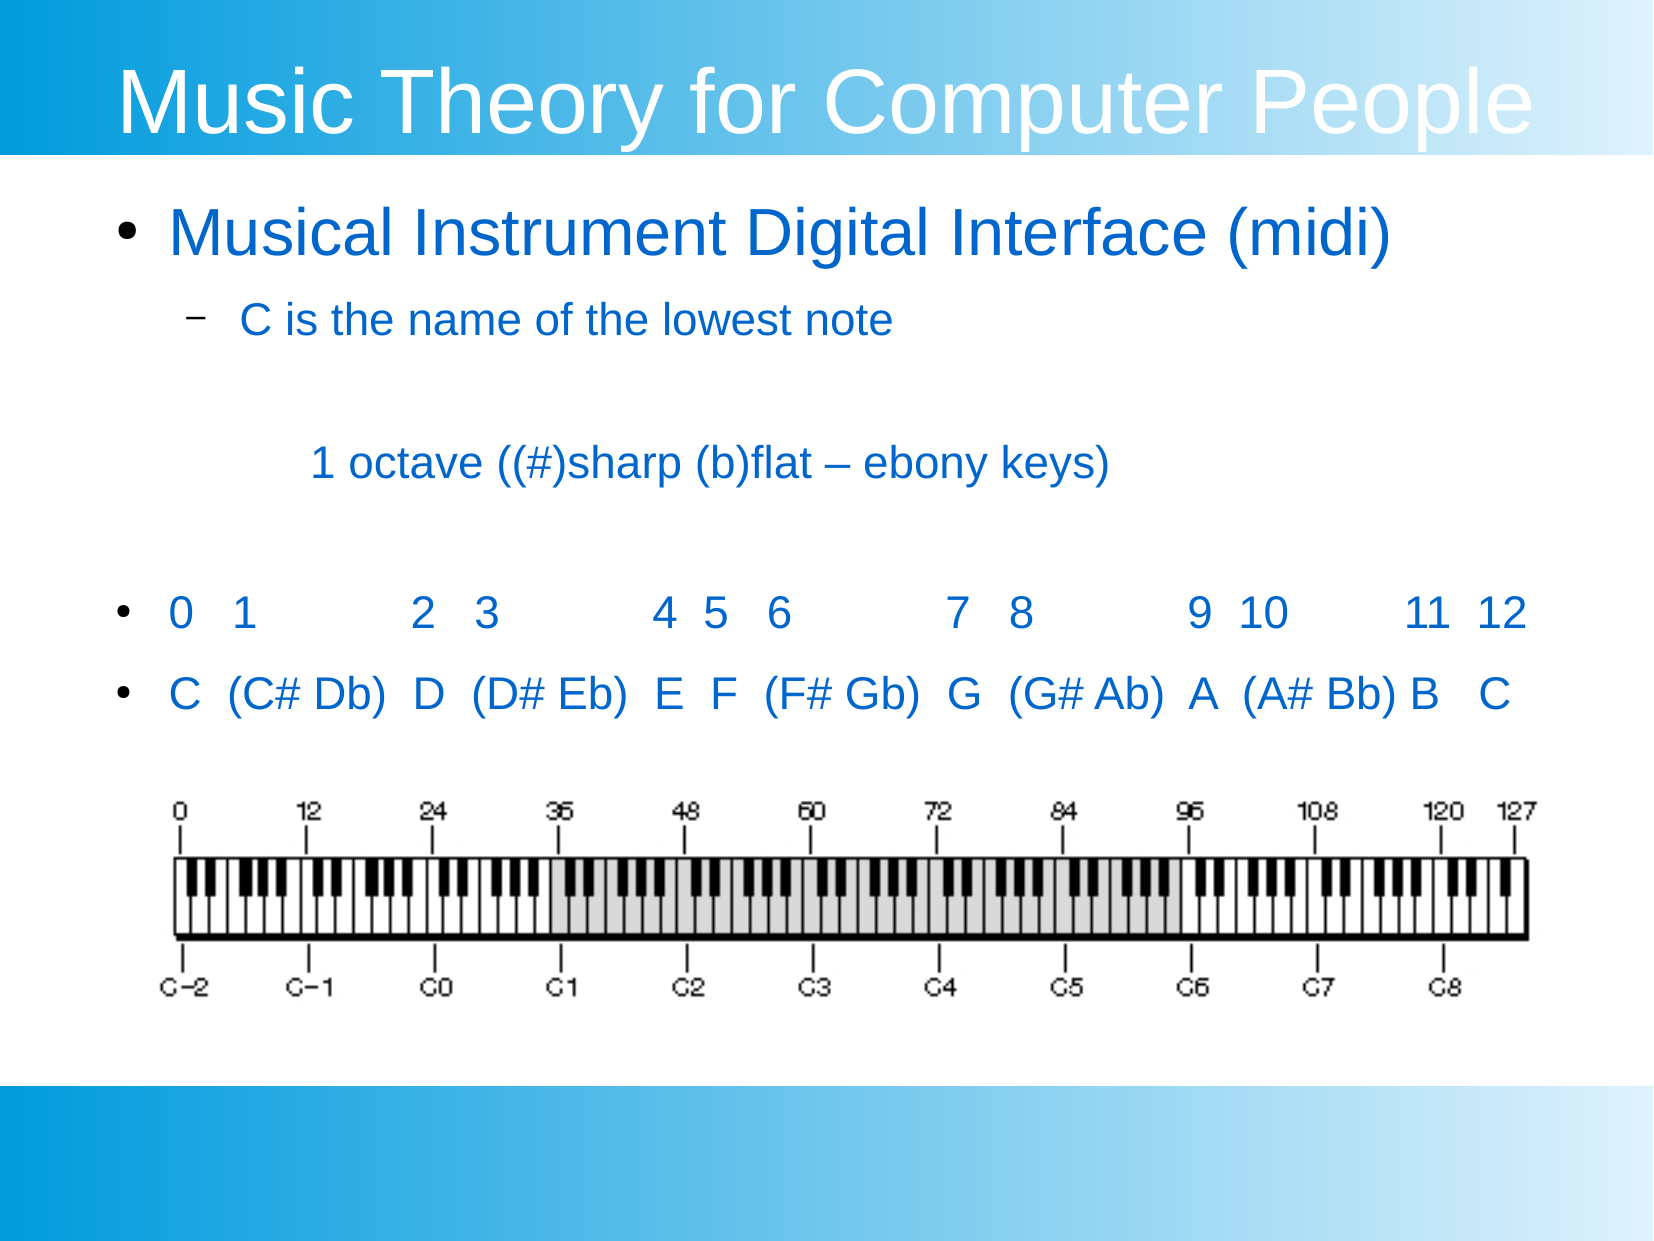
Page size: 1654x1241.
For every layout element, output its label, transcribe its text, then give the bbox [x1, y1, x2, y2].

title Music Theory for Computer People [82, 49, 1571, 155]
picture [156, 792, 1543, 1006]
list Musical Instrument Digital Interface (midi) C is the name of the lowest note 1 octave ((#)sharp (b)flat – ebony keys) 0 1 2 3 4 5 6 7 8 9 10 11 12 C (C# Db) D (D# Eb) E F (F# Gb) G (G# Ab) A (A# Bb) B C [97, 195, 1611, 721]
